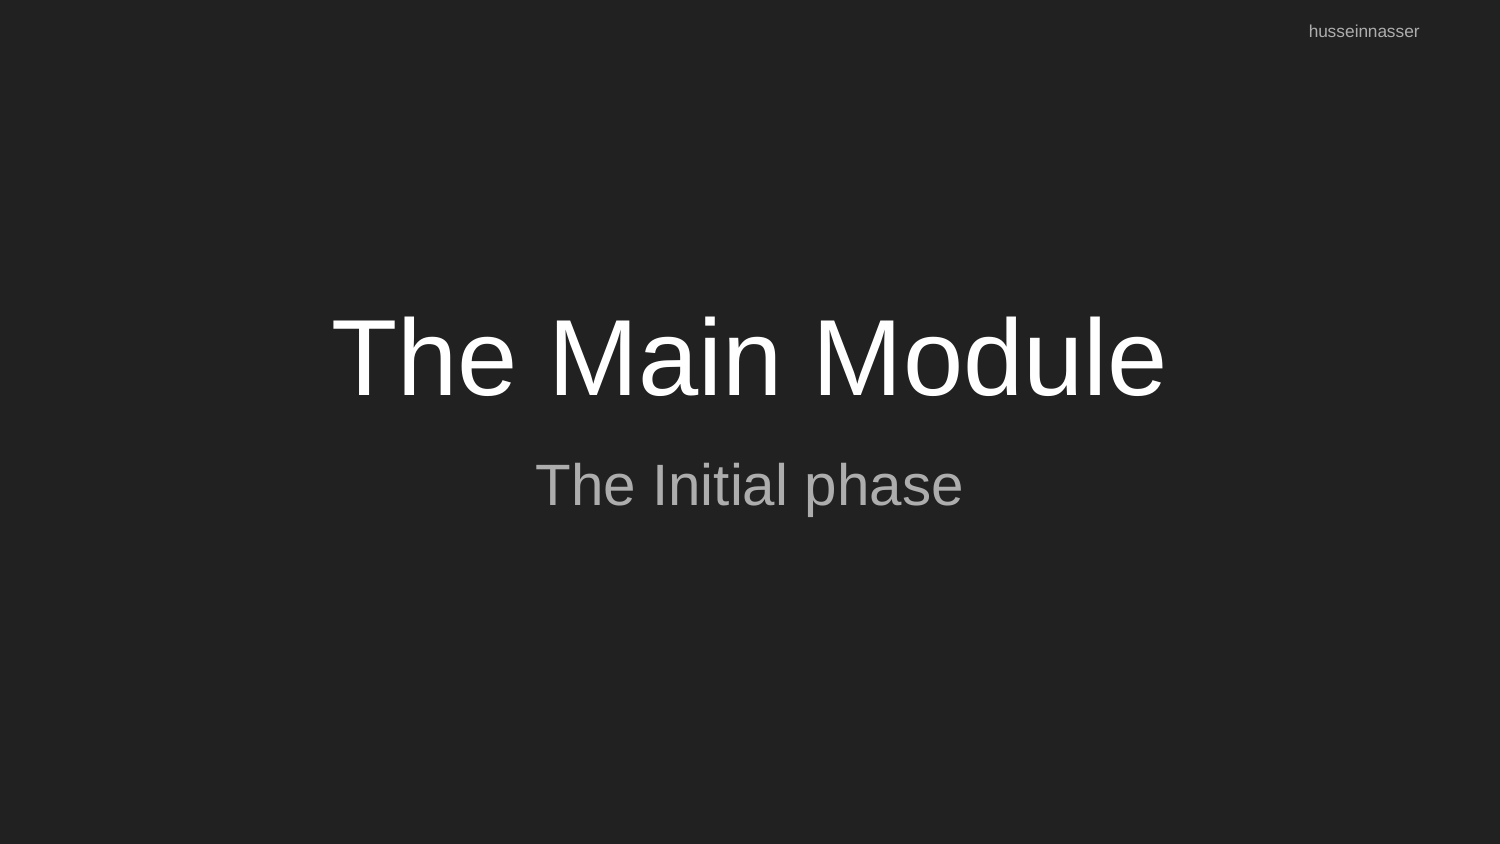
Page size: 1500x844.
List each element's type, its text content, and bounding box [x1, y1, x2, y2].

subtitle The Initial phase [51, 432, 1449, 563]
title The Main Module [51, 95, 1449, 432]
subtitle husseinnasser [1236, 11, 1492, 53]
